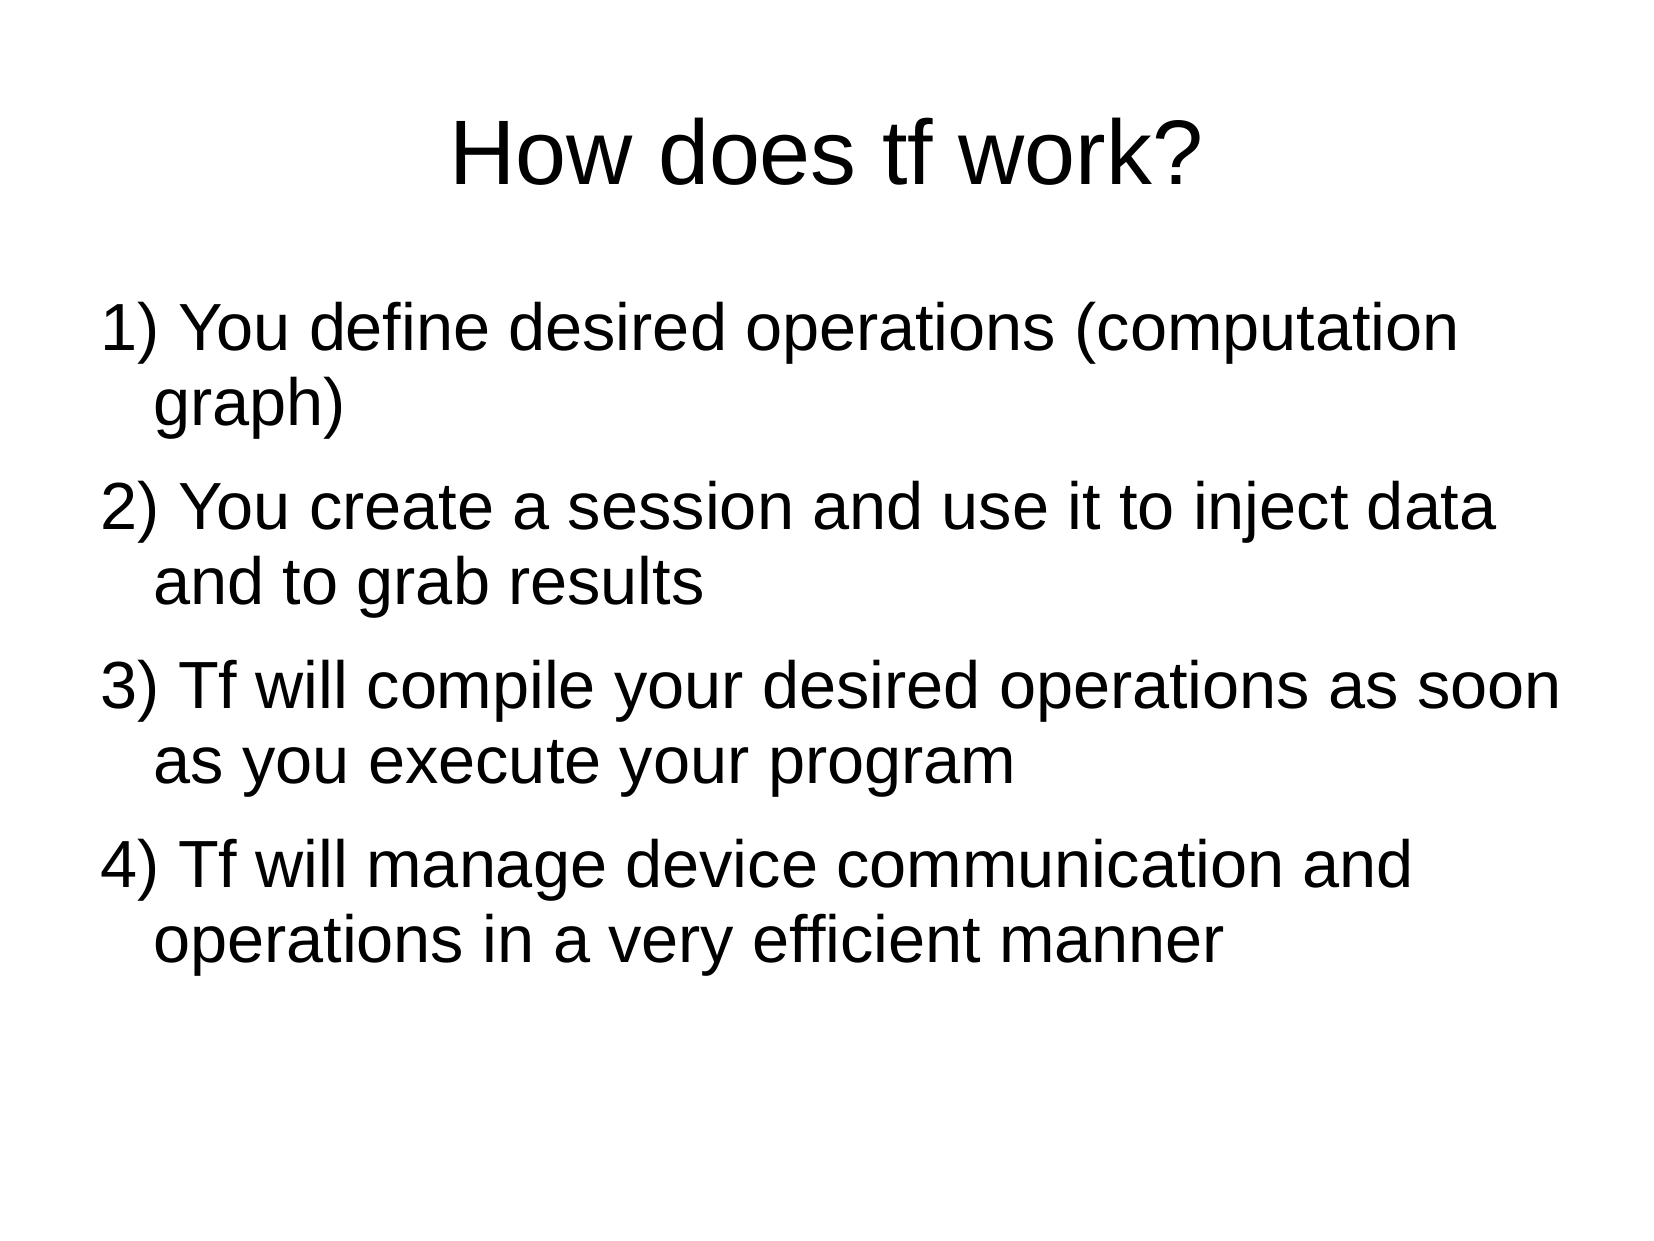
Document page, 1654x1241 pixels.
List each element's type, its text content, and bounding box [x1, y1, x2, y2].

list You define desired operations (computation graph) You create a session and use it to inject data and to grab results Tf will compile your desired operations as soon as you execute your program Tf will manage device communication and operations in a very efficient manner [82, 290, 1571, 1010]
title How does tf work? [82, 49, 1571, 257]
